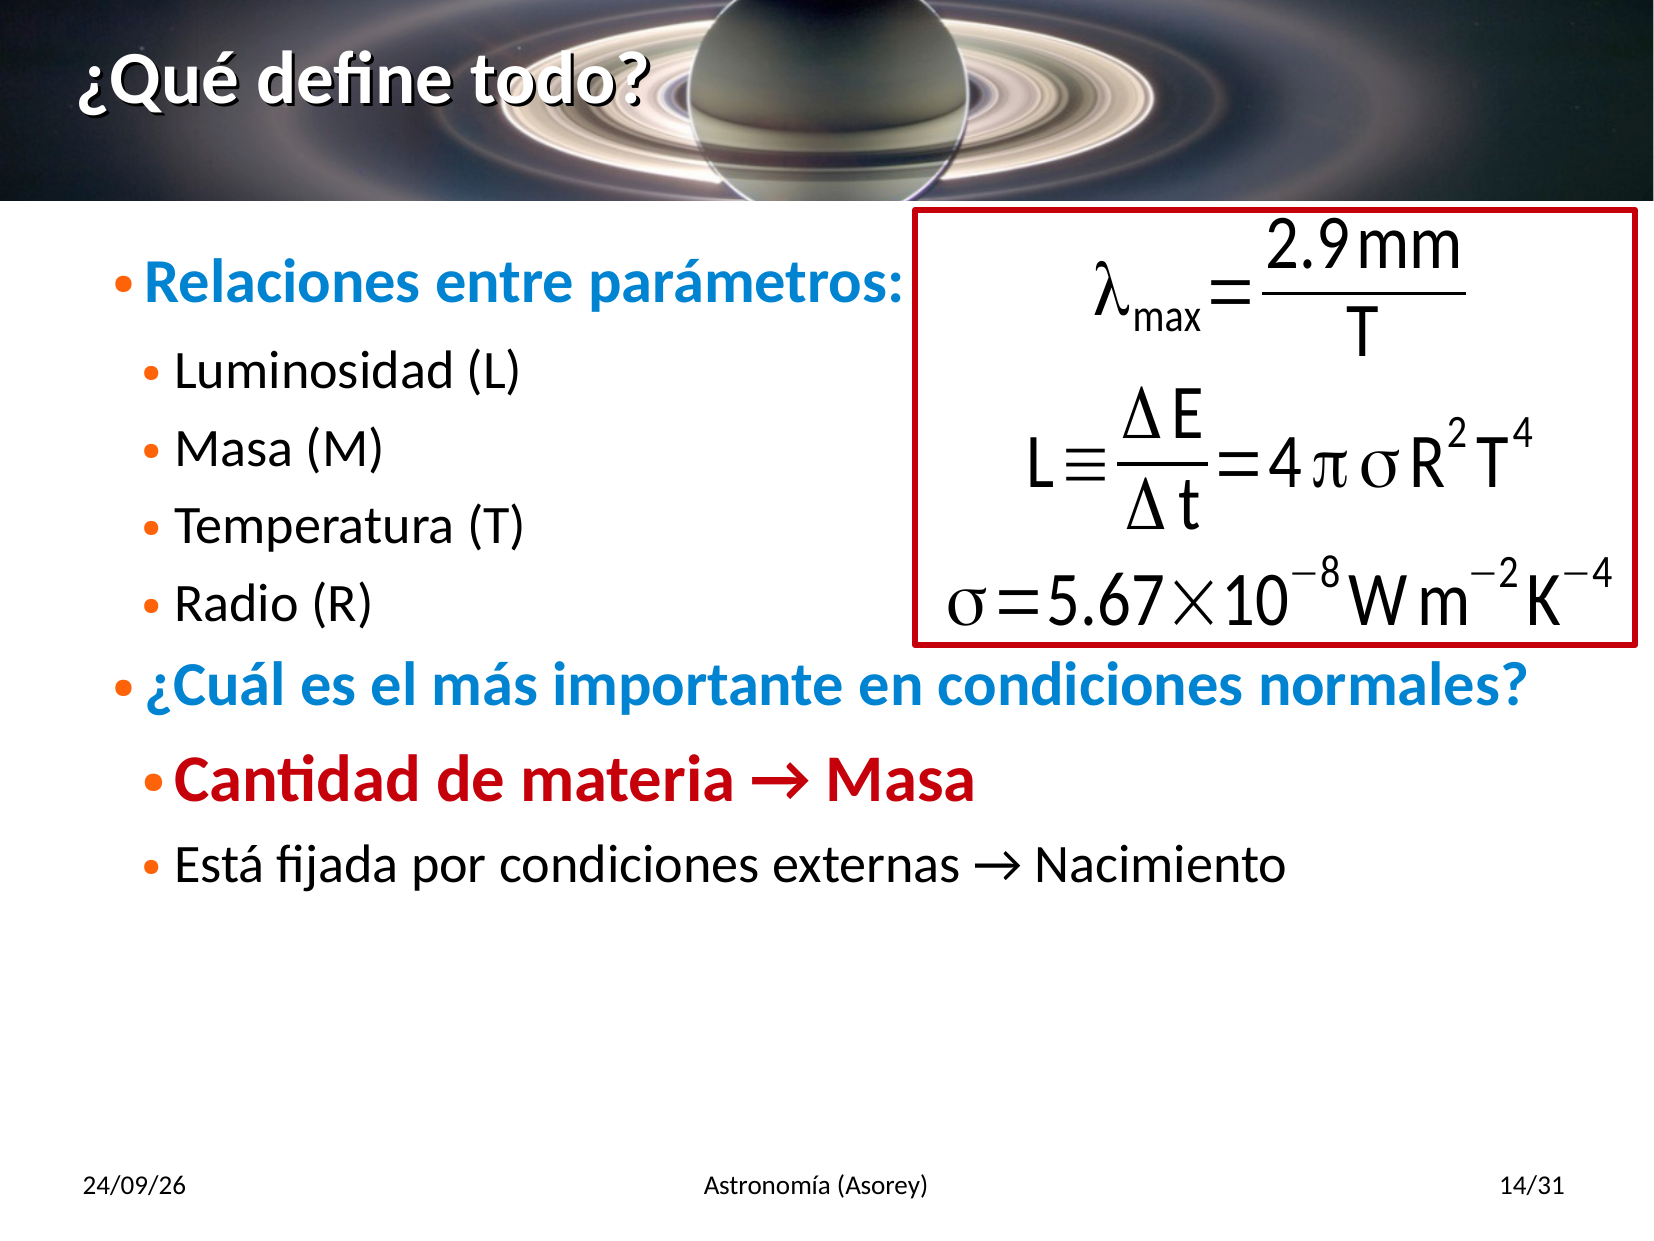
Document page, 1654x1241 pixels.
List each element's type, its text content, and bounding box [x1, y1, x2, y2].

list Relaciones entre parámetros: Luminosidad (L) Masa (M) Temperatura (T) Radio (R) ¿Cuál es el más importante en condiciones normales? Cantidad de materia → Masa Está fijada por condiciones externas → Nacimiento [82, 255, 1571, 1156]
text_box [915, 210, 1636, 646]
title ¿Qué define todo? [75, 19, 1564, 151]
picture [0, 0, 1654, 201]
